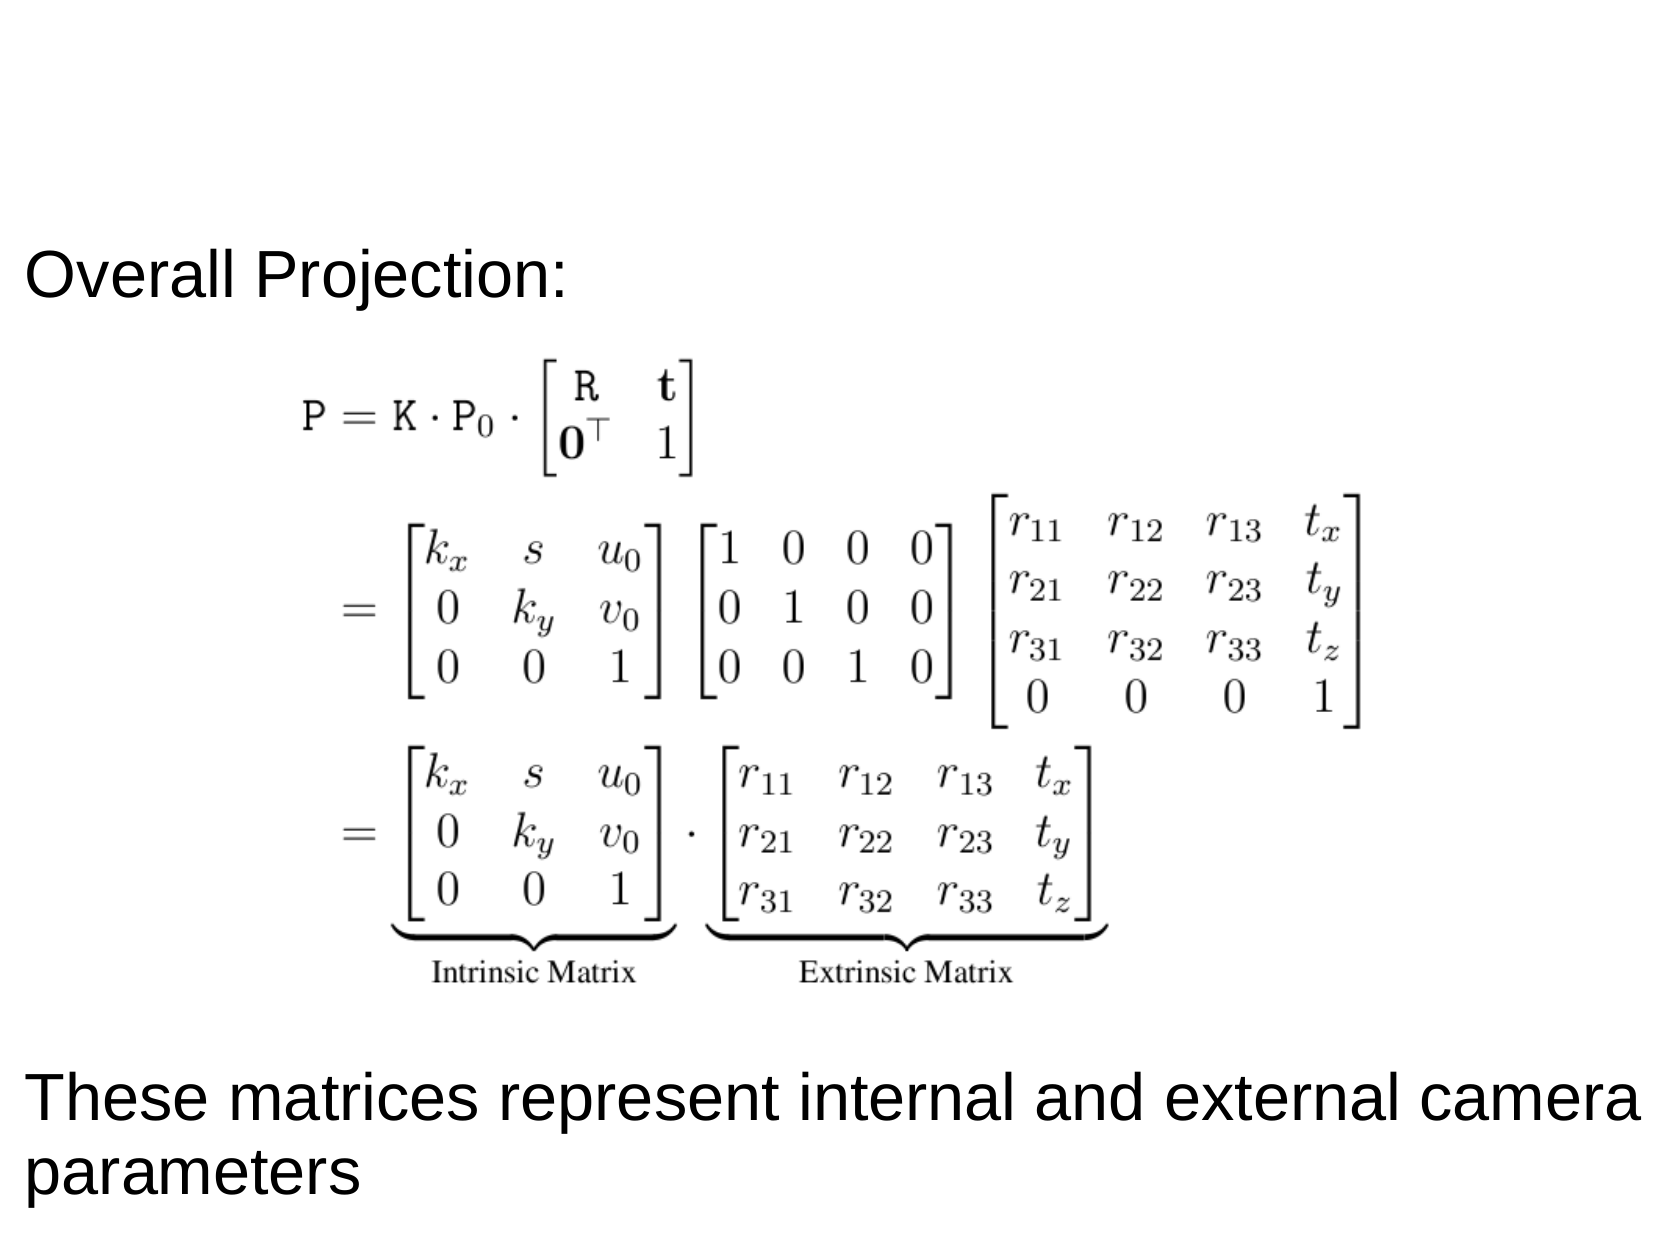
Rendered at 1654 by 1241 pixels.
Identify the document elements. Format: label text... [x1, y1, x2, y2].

picture [291, 349, 1370, 1003]
subtitle Overall Projection: These matrices represent internal and external camera parameters [25, 233, 1654, 1214]
